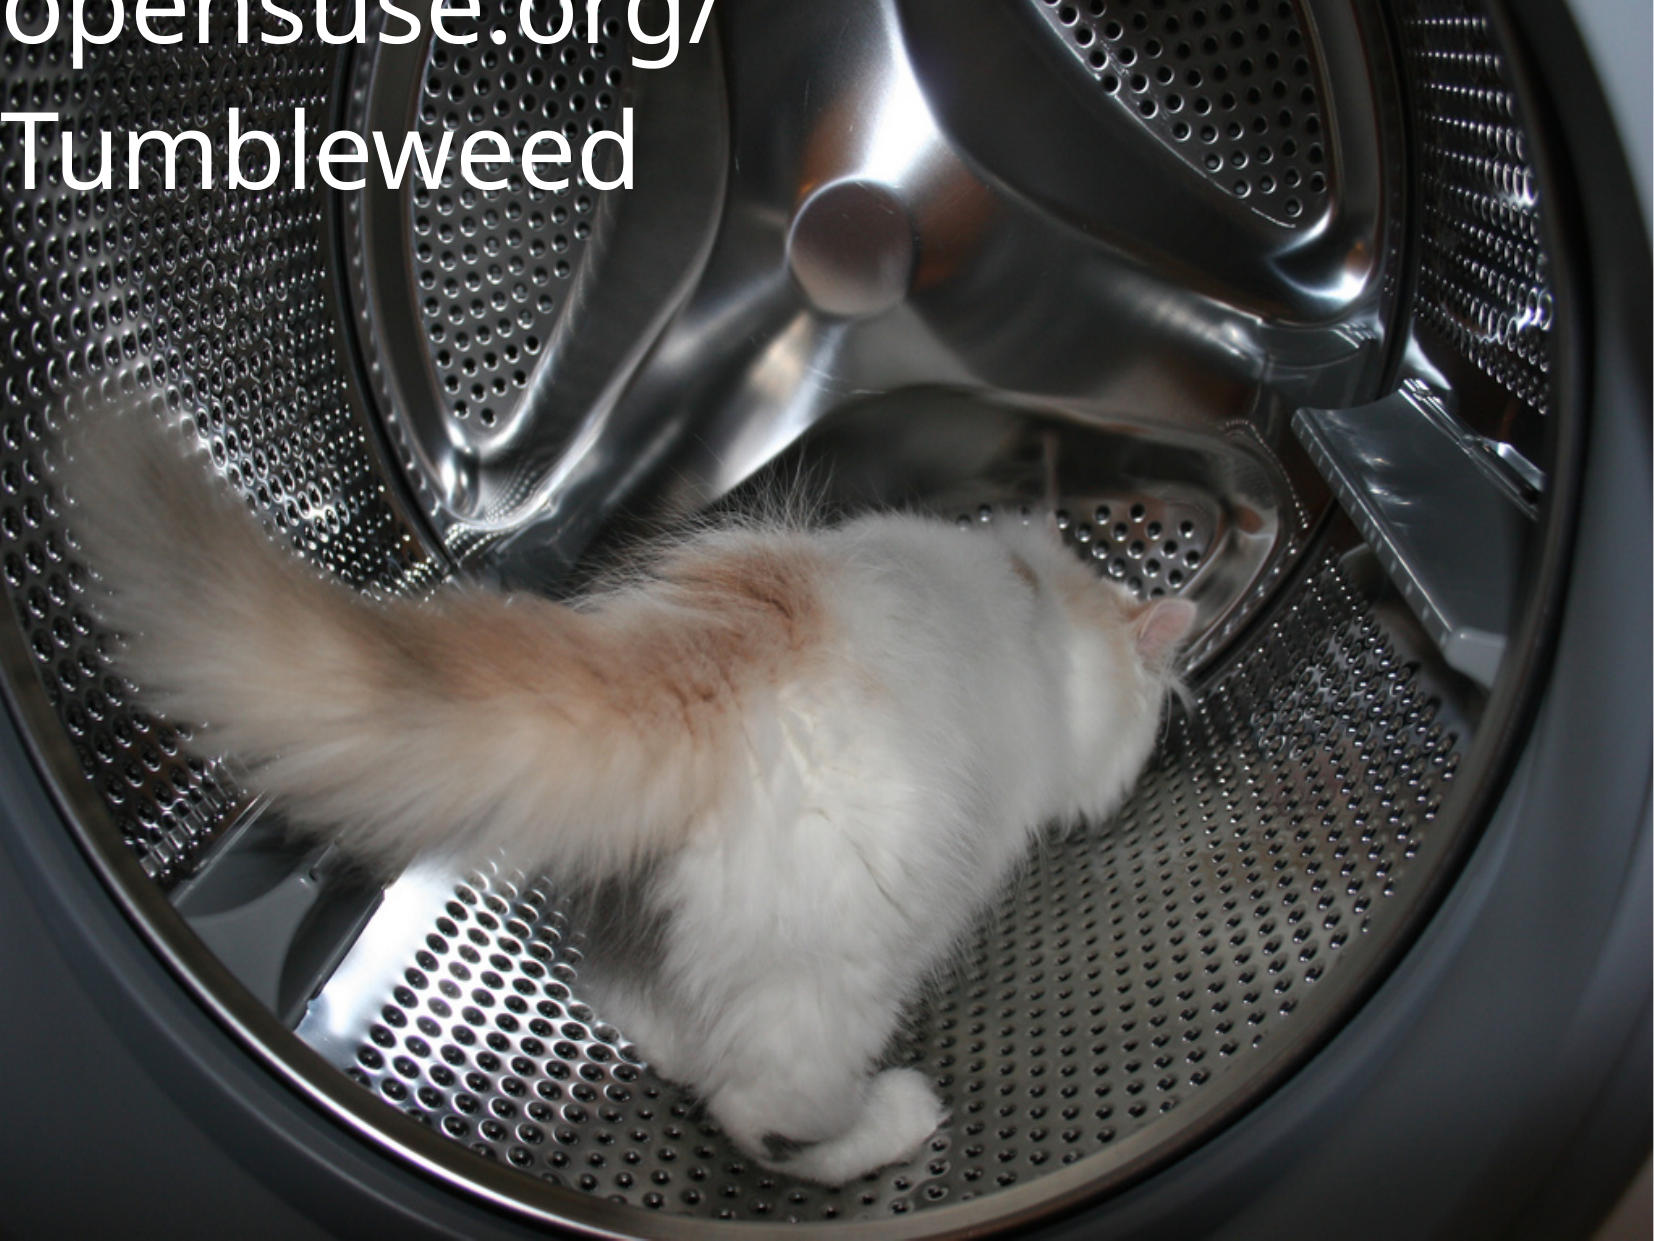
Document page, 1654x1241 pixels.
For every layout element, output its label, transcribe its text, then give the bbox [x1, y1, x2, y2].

picture [532, 150, 561, 155]
picture [239, 150, 270, 182]
picture [72, 150, 102, 182]
picture [471, 150, 500, 155]
text_box opensuse.org/Tumbleweed [0, 0, 1345, 150]
picture [424, 150, 439, 179]
picture [592, 150, 623, 182]
picture [387, 150, 402, 179]
picture [329, 150, 358, 155]
picture [0, 0, 1654, 1241]
